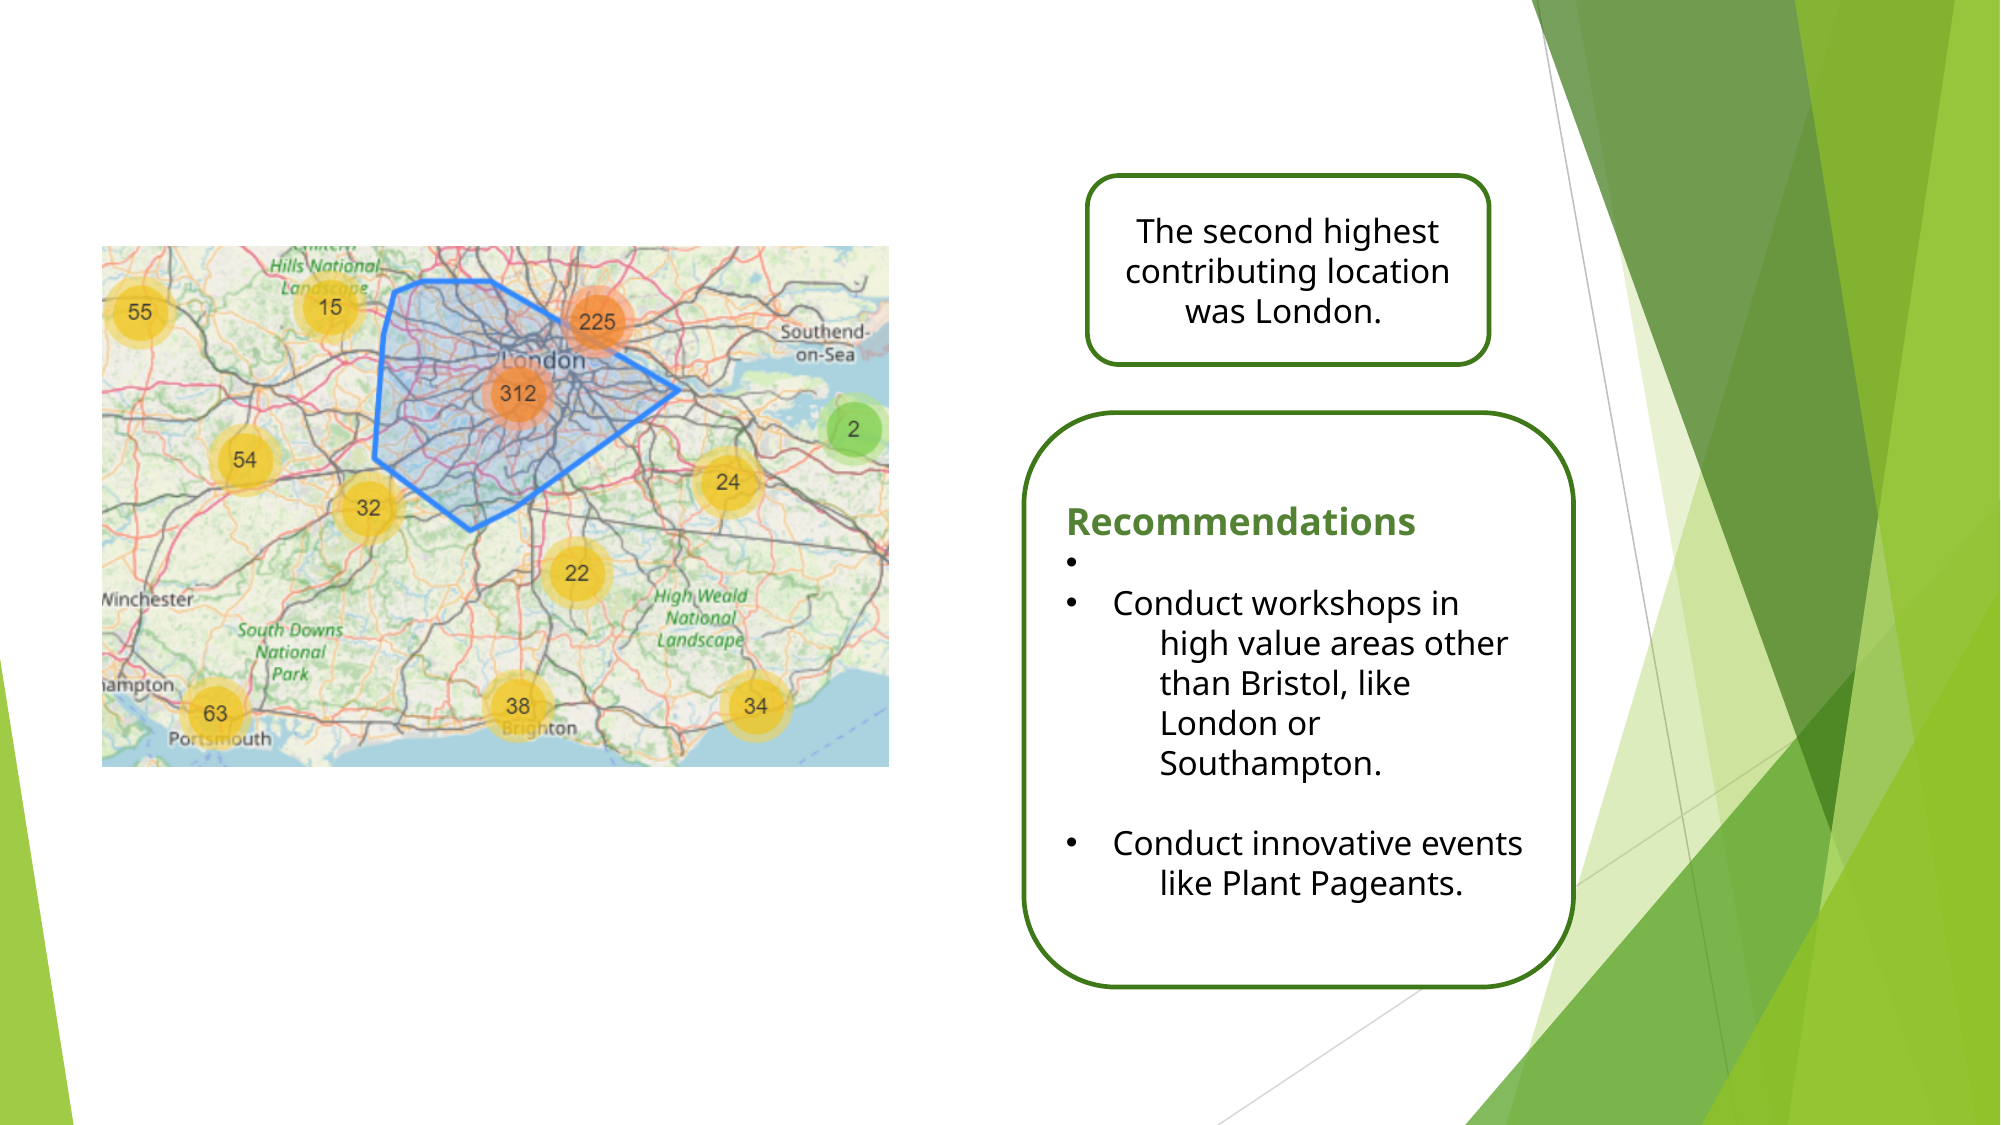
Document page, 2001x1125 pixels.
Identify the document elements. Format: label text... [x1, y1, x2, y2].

picture [102, 246, 889, 767]
text_box Recommendations Conduct workshops in high value areas other than Bristol, like London or Southampton. Conduct innovative events like Plant Pageants. [1023, 412, 1574, 988]
text_box The second highest contributing location was London. [1087, 175, 1490, 365]
